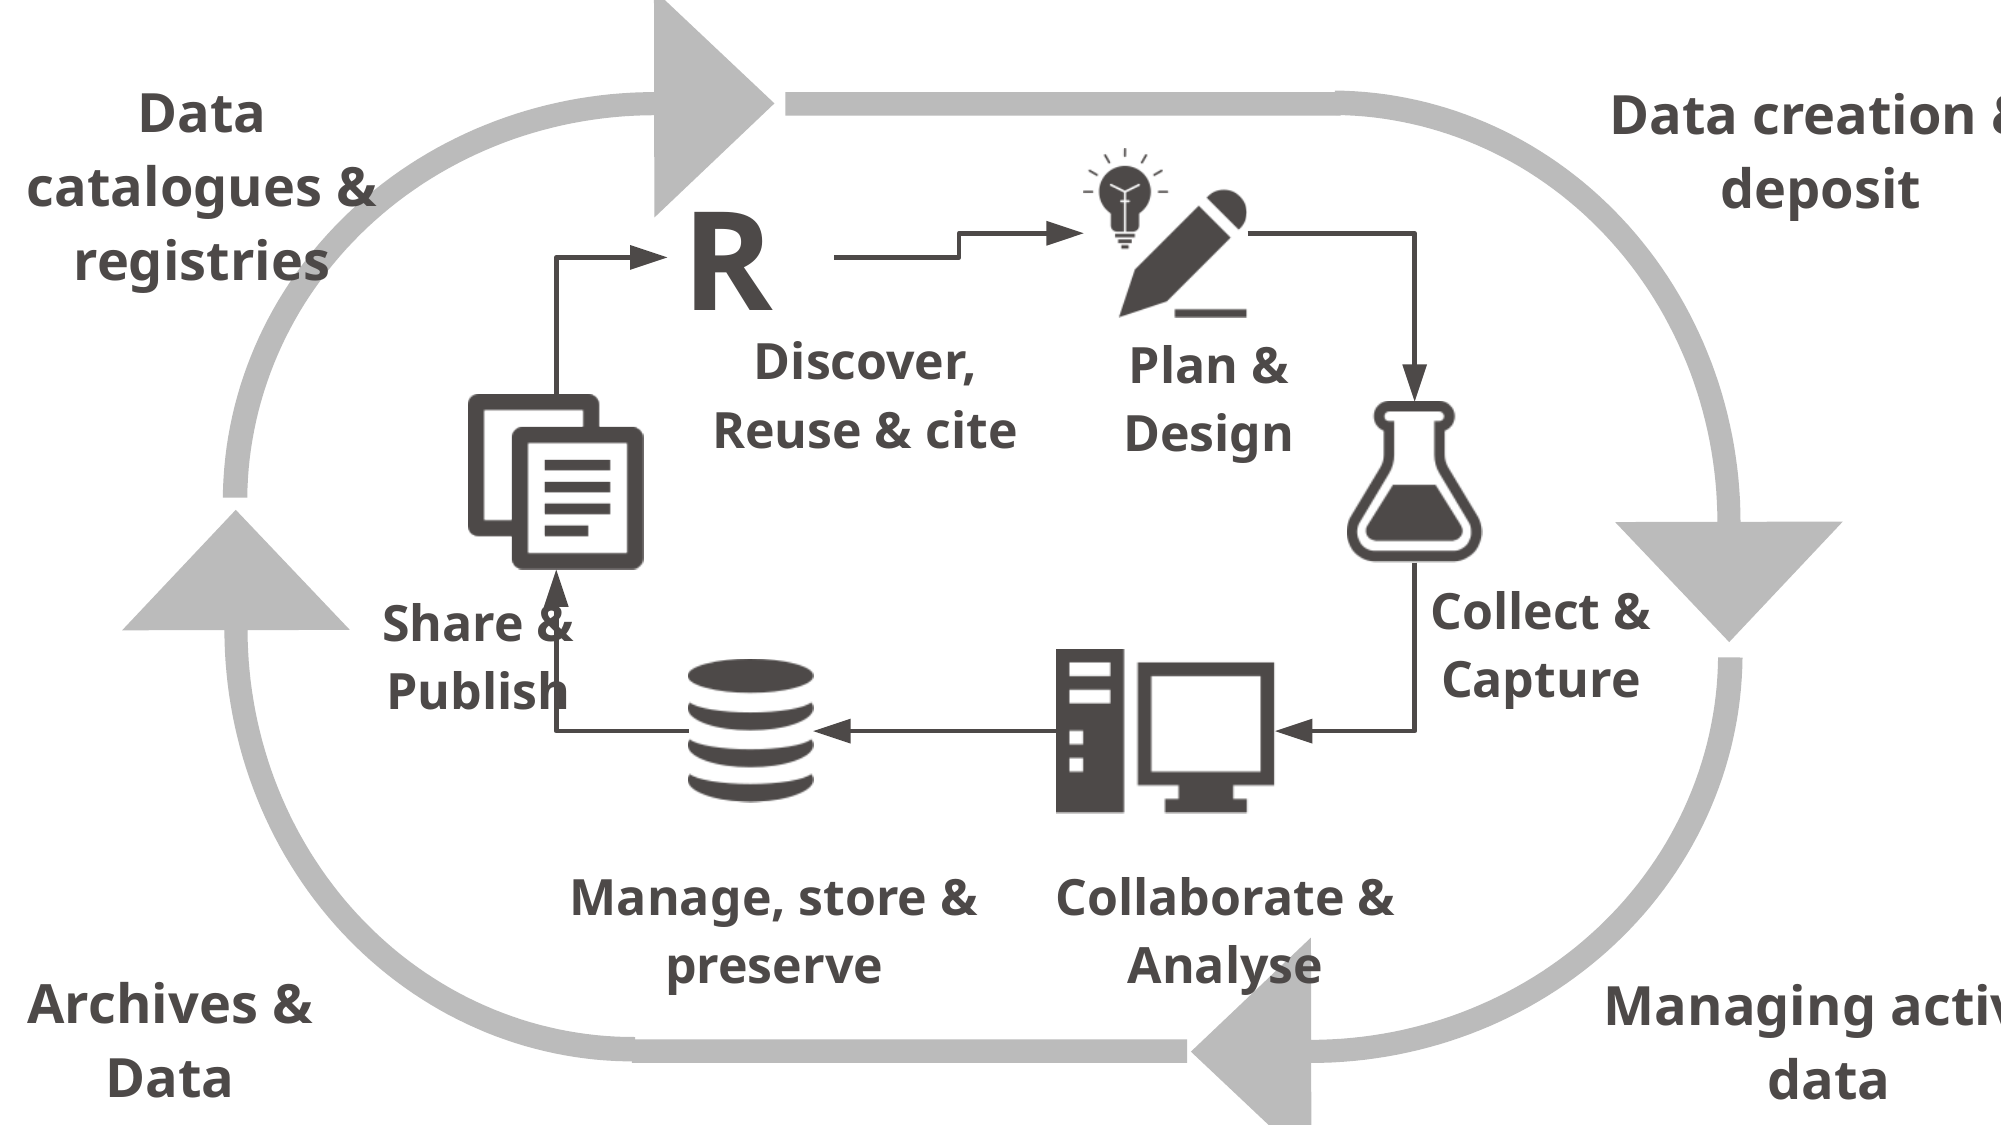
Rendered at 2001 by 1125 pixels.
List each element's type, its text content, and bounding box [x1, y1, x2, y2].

text_box [1303, 971, 1312, 978]
text_box R [667, 156, 835, 311]
text_box Share & Publish [367, 580, 554, 696]
text_box Collaborate & Analyse [1040, 854, 1546, 970]
picture [688, 659, 814, 803]
text_box Manage, store & preserve [555, 854, 941, 970]
text_box Collect & Capture [1417, 568, 1639, 684]
picture [1083, 148, 1248, 318]
text_box Archives & Data repositories [0, 958, 426, 1086]
text_box [426, 973, 1188, 1063]
picture [468, 394, 644, 570]
text_box [222, 260, 321, 498]
text_box [313, 194, 409, 271]
text_box Plan & Design [1108, 322, 1288, 438]
picture [1056, 649, 1276, 814]
text_box [1190, 657, 1743, 1125]
text_box [122, 509, 406, 958]
text_box Discover, Reuse & cite [697, 318, 993, 434]
picture [1347, 401, 1483, 563]
text_box [444, 0, 775, 218]
text_box Share & Publish [559, 607, 568, 696]
text_box Data catalogues & registries [11, 66, 444, 194]
text_box [785, 90, 1843, 643]
text_box Managing active data [1588, 960, 2001, 1084]
text_box Data creation & deposit [1594, 68, 1991, 193]
